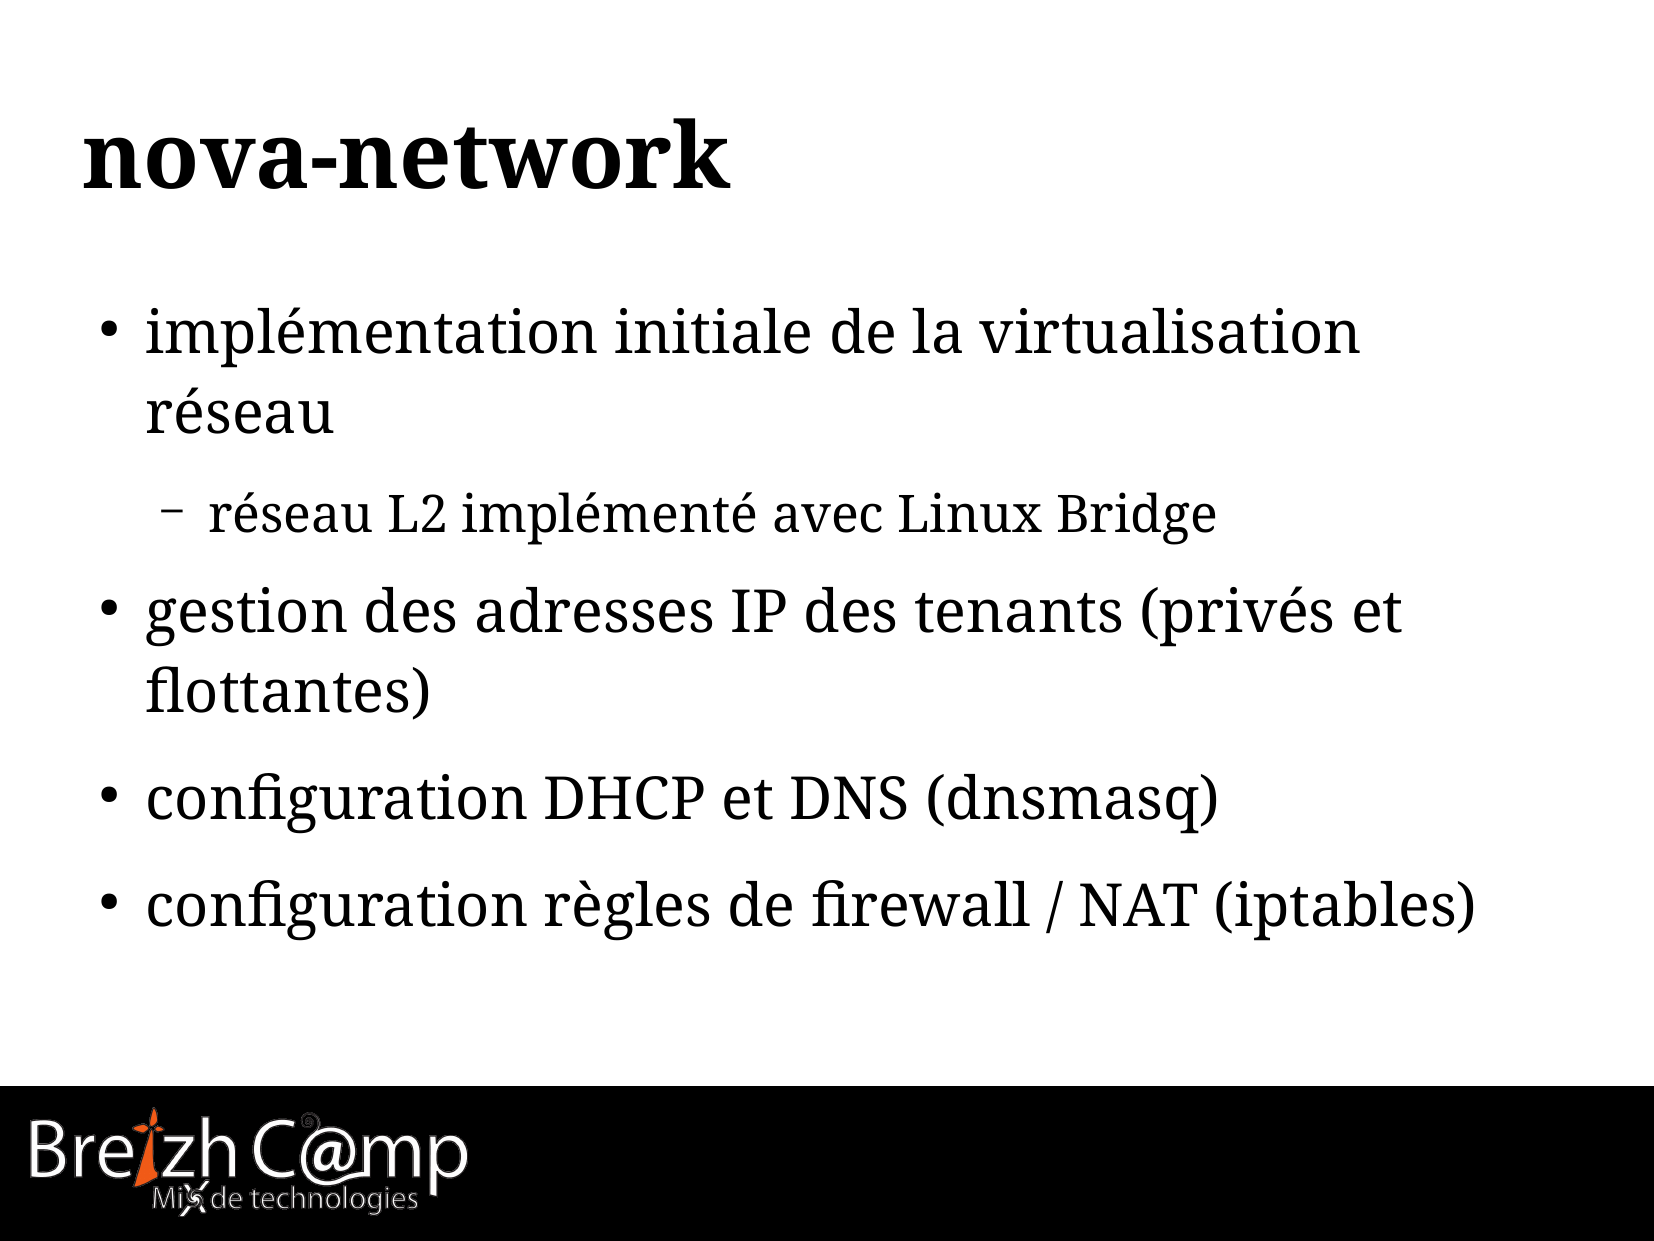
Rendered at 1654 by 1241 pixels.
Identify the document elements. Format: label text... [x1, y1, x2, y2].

title nova-network [82, 49, 1571, 257]
picture [30, 1107, 468, 1217]
list implémentation initiale de la virtualisation réseau réseau L2 implémenté avec Linux Bridge gestion des adresses IP des tenants (privés et flottantes) configuration DHCP et DNS (dnsmasq) configuration règles de firewall / NAT (iptables) [82, 290, 1538, 1010]
